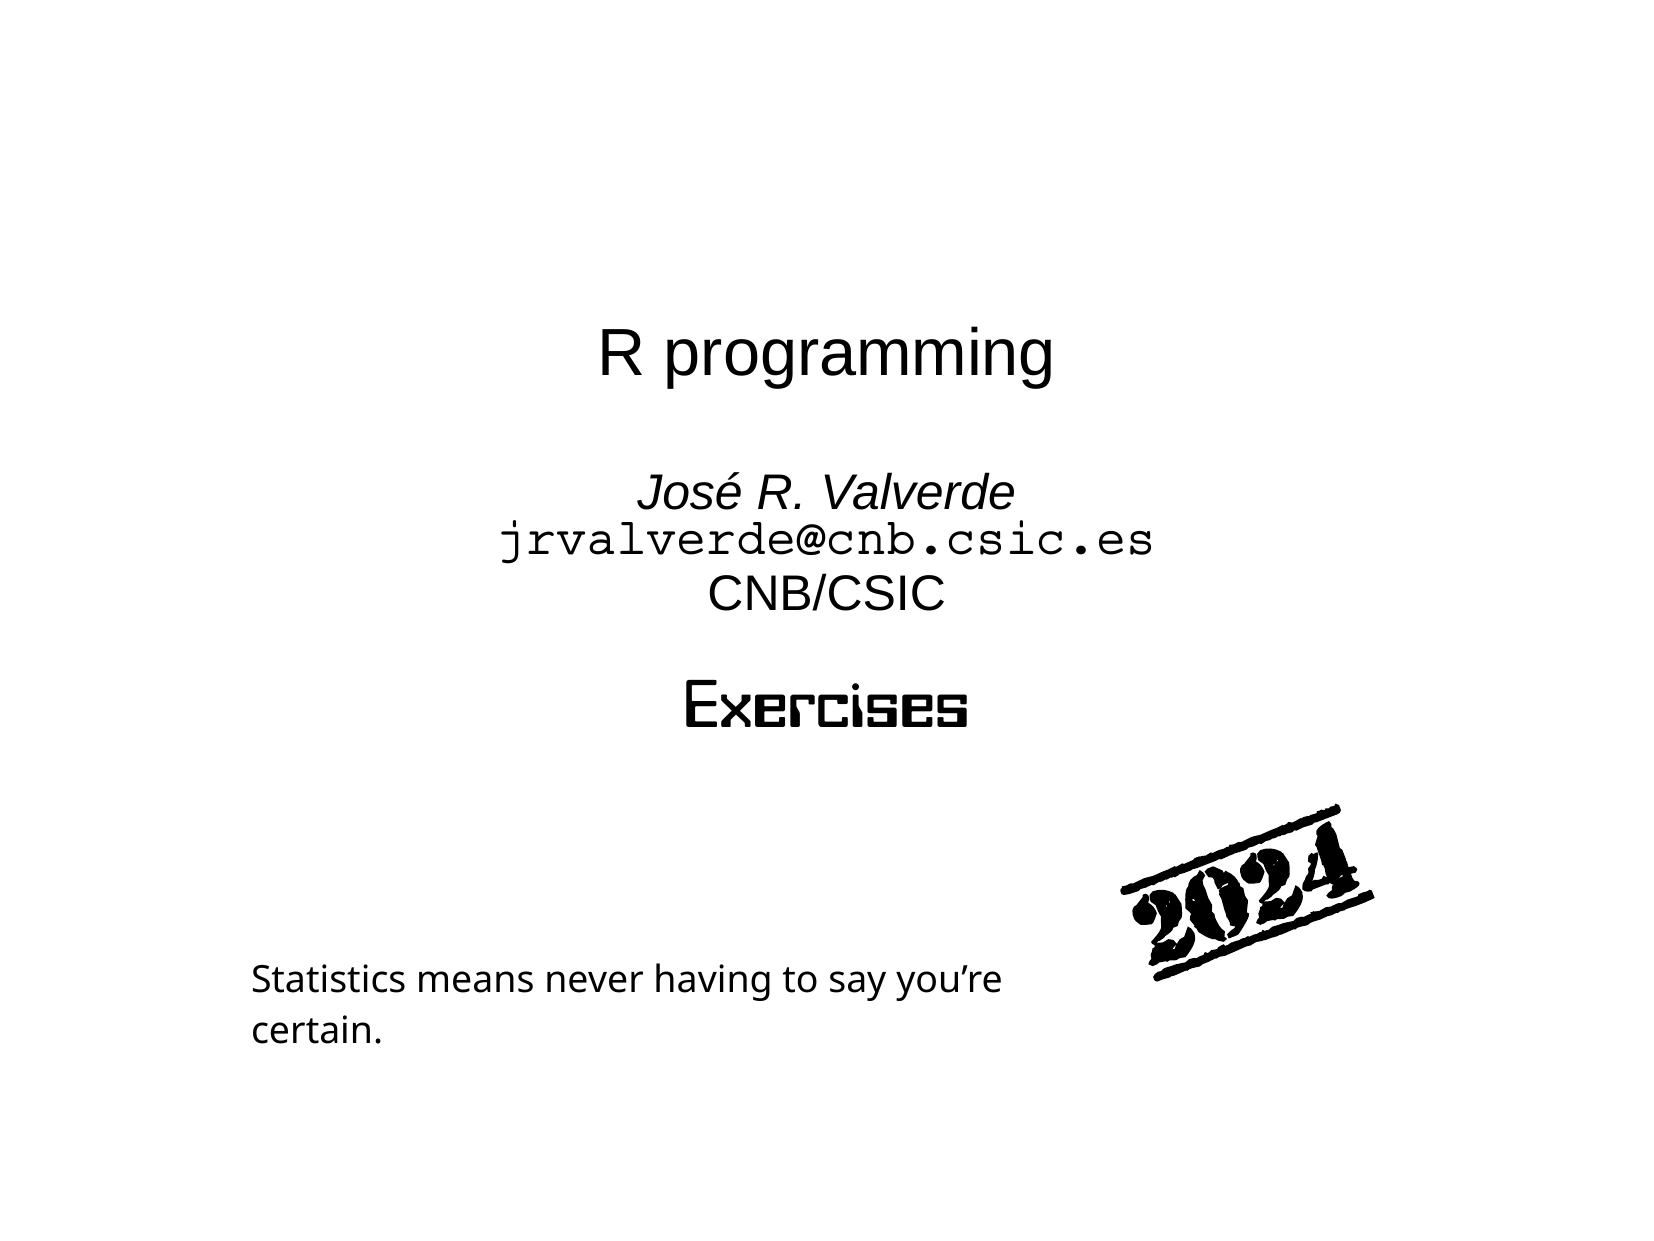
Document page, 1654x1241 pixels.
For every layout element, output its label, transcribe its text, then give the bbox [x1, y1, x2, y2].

text_box Statistics means never having to say you’re certain. [236, 944, 1063, 1065]
subtitle R programming José R. Valverde jrvalverde@cnb.csic.es CNB/CSIC Exercises [82, 49, 1571, 1010]
text_box 2024 [1105, 775, 1434, 994]
